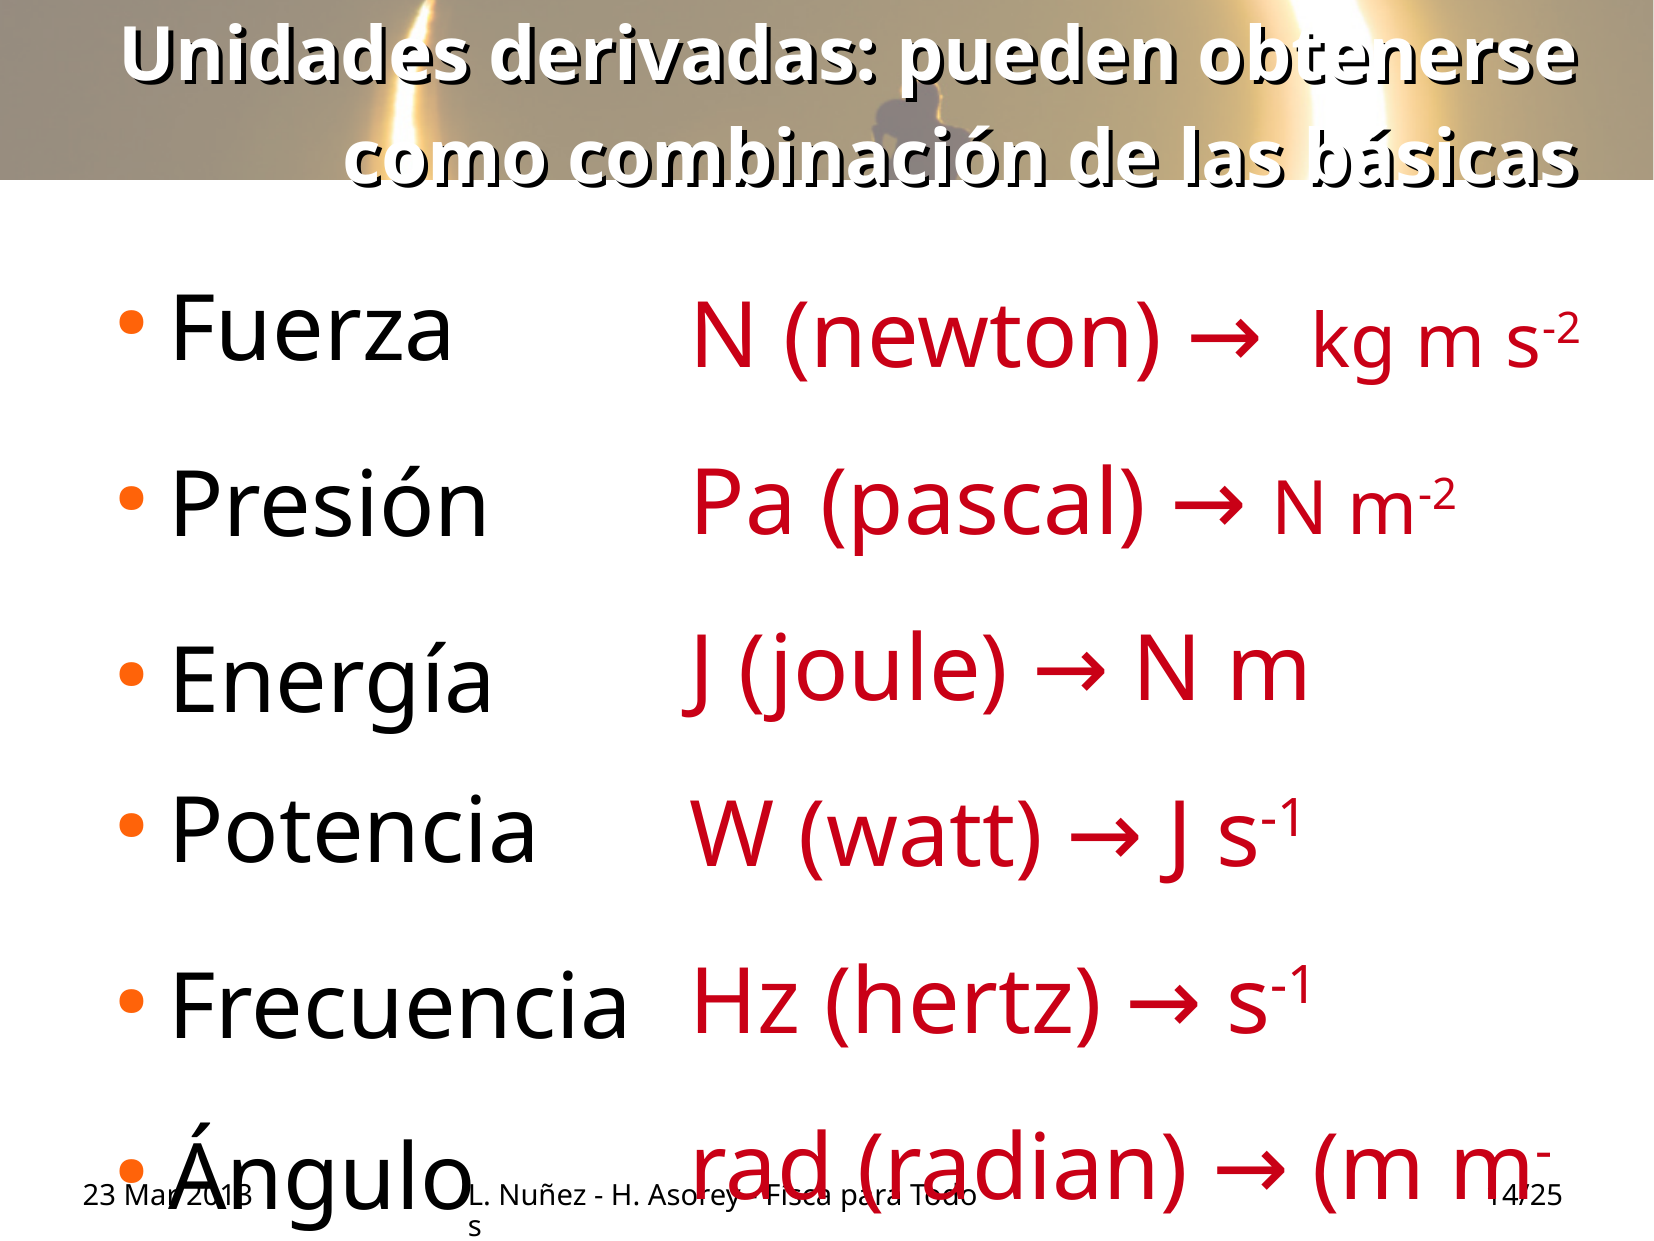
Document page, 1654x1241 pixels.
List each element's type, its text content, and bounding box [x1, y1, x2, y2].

title Unidades derivadas: pueden obtenerse como combinación de las básicas [90, 15, 1579, 191]
text_box Fuerza Presión Energía Potencia Frecuencia Ángulo [82, 255, 1571, 1141]
text_box N (newton) → kg m s-2 Pa (pascal) → N m-2 J (joule) → N m W (watt) → J s-1 Hz (hertz) → s-1 rad (radian) → (m m-1) [675, 262, 1613, 1216]
picture [0, 0, 1654, 180]
